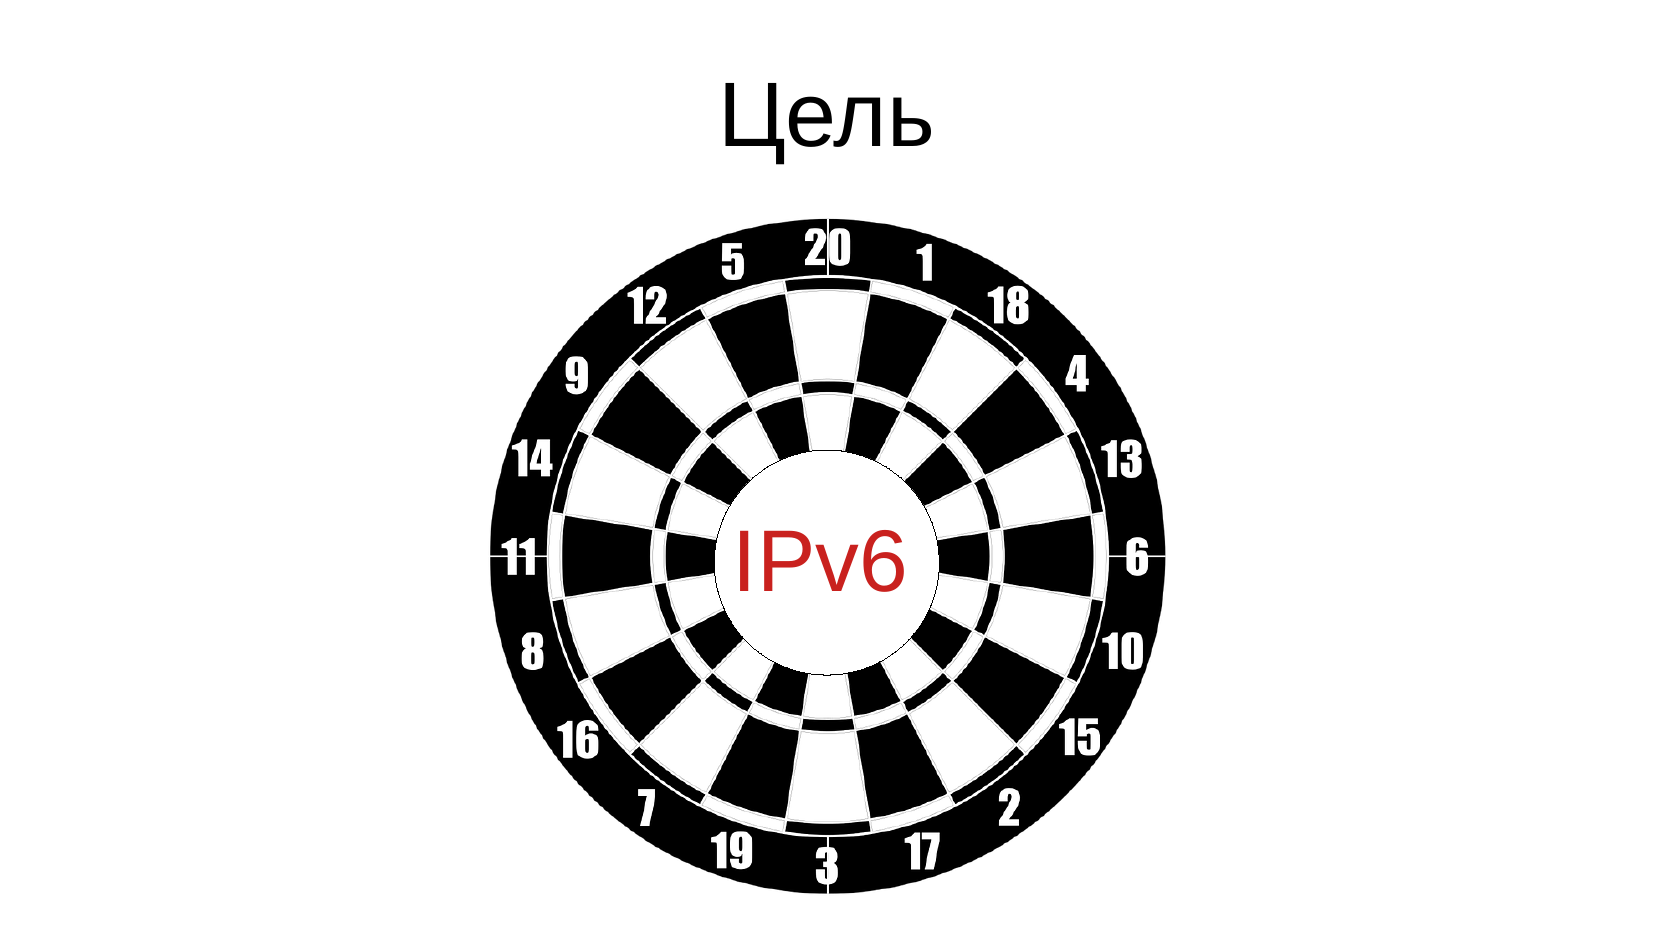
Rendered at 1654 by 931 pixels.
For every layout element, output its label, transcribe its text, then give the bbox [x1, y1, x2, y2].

text_box [730, 450, 924, 505]
title Цель [82, 37, 1571, 193]
text_box [714, 533, 718, 592]
picture [291, 172, 1362, 930]
text_box IPv6 [718, 505, 1019, 693]
